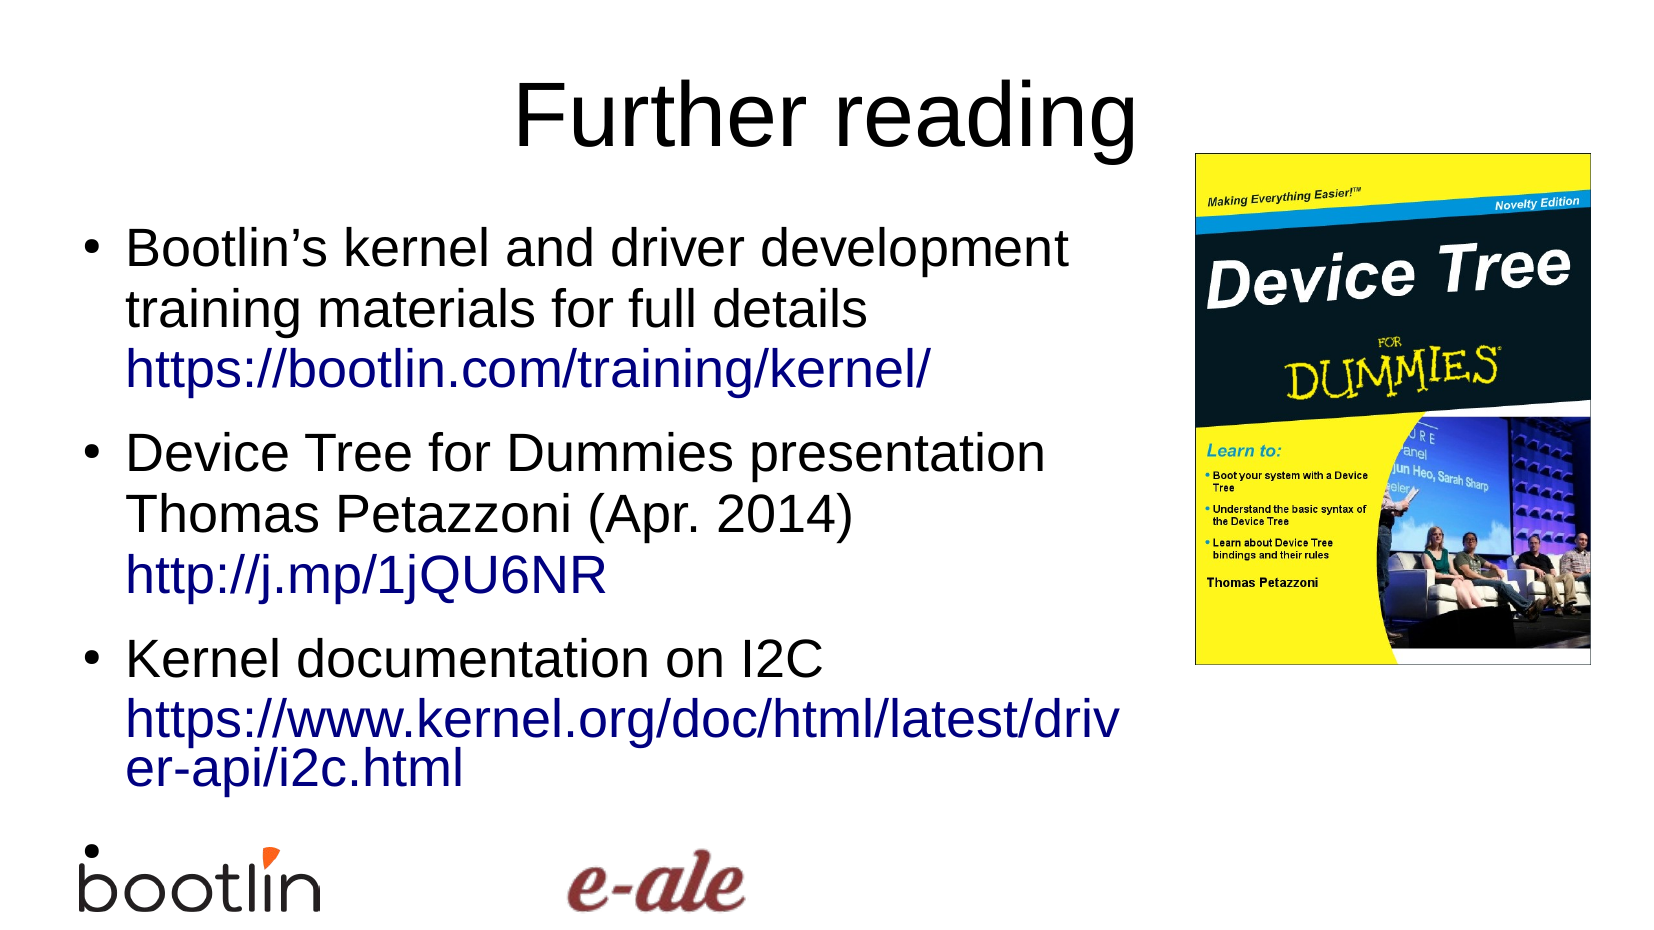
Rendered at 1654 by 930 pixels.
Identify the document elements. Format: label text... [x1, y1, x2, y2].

picture [1541, 198, 1547, 206]
title Further reading [82, 37, 1571, 193]
list Bootlin’s kernel and driver development training materials for full details https://bootlin.com/training/kernel/ Device Tree for Dummies presentation Thomas Petazzoni (Apr. 2014) http://j.mp/1jQU6NR Kernel documentation on I2C https://www.kernel.org/doc/html/latest/driver-api/i2c.html [67, 217, 1141, 757]
picture [1506, 200, 1535, 210]
picture [1549, 197, 1579, 206]
picture [79, 847, 320, 912]
picture [1496, 202, 1505, 209]
picture [1195, 153, 1591, 233]
picture [1195, 208, 1591, 665]
picture [565, 847, 749, 915]
